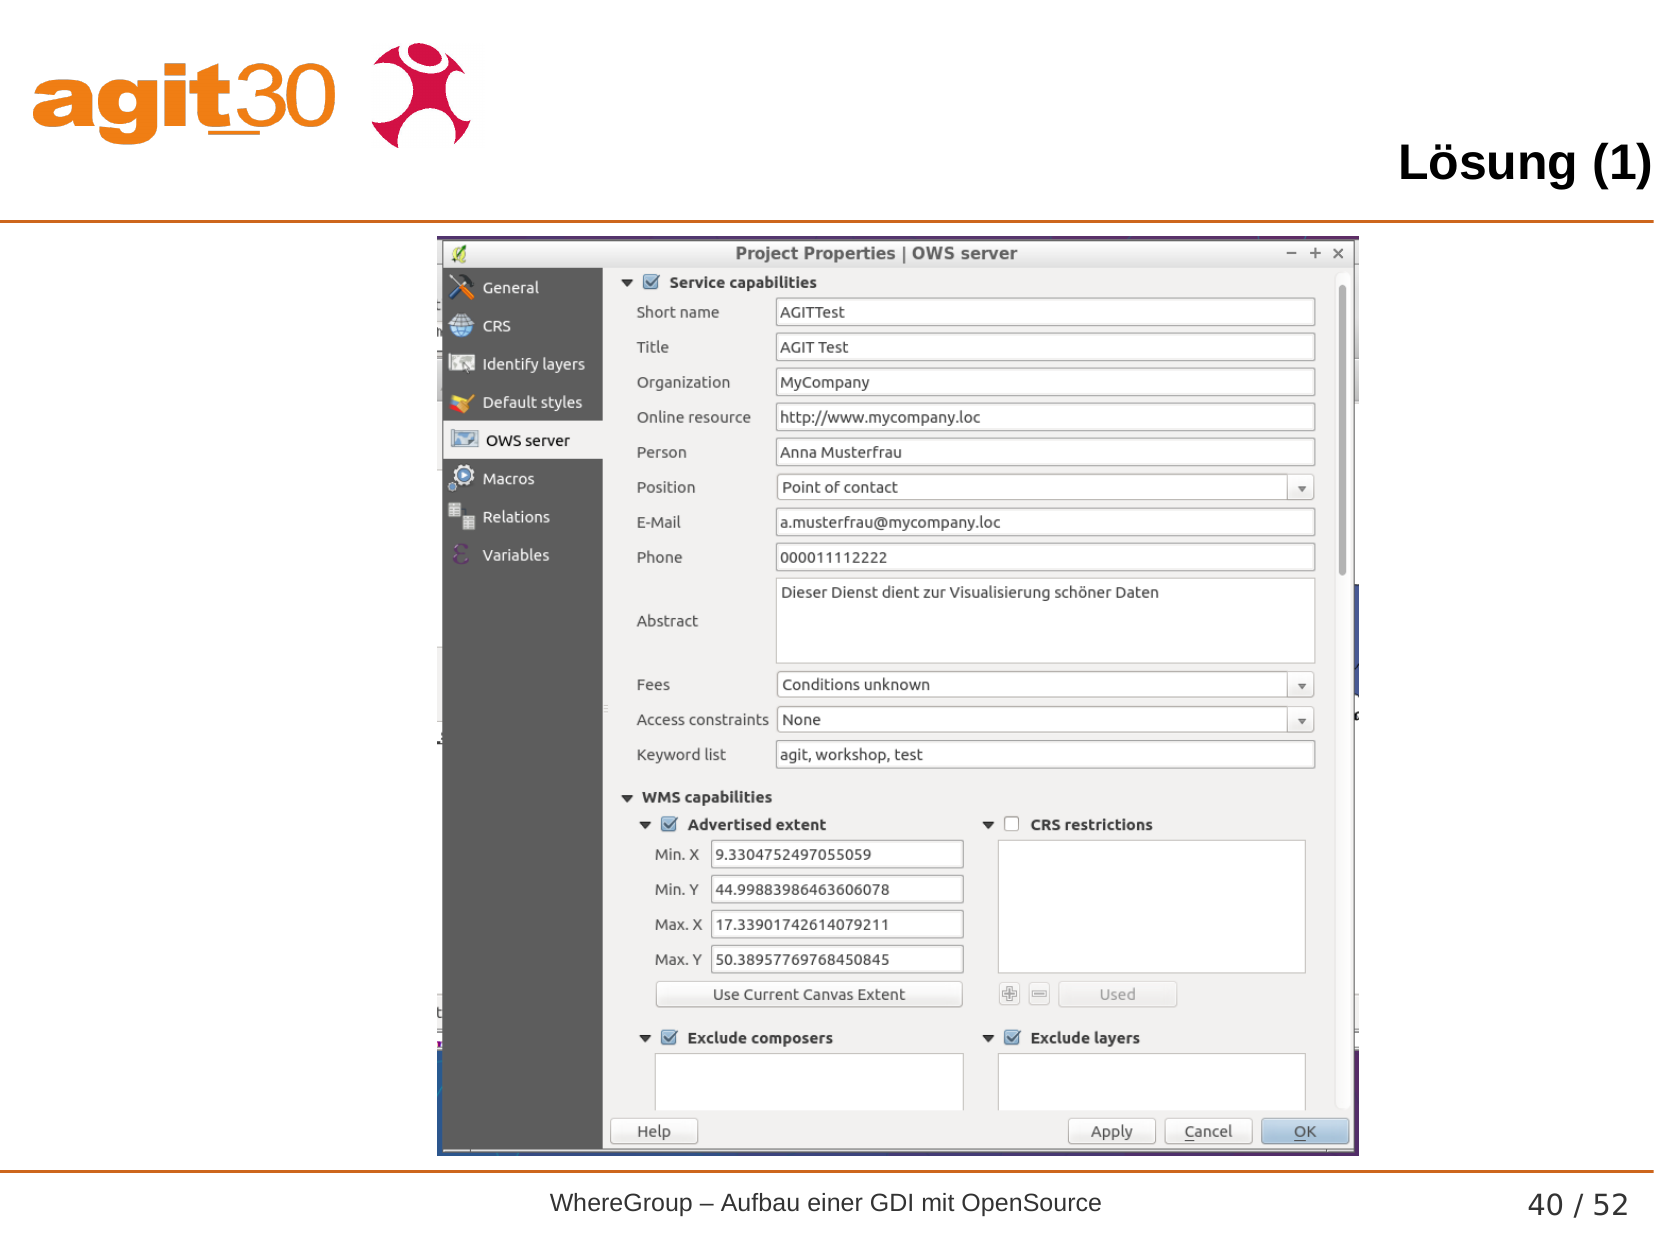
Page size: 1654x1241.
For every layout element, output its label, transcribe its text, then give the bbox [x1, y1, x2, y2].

picture [29, 58, 340, 148]
picture [437, 236, 1359, 1156]
title Lösung (1) [265, 118, 1654, 207]
